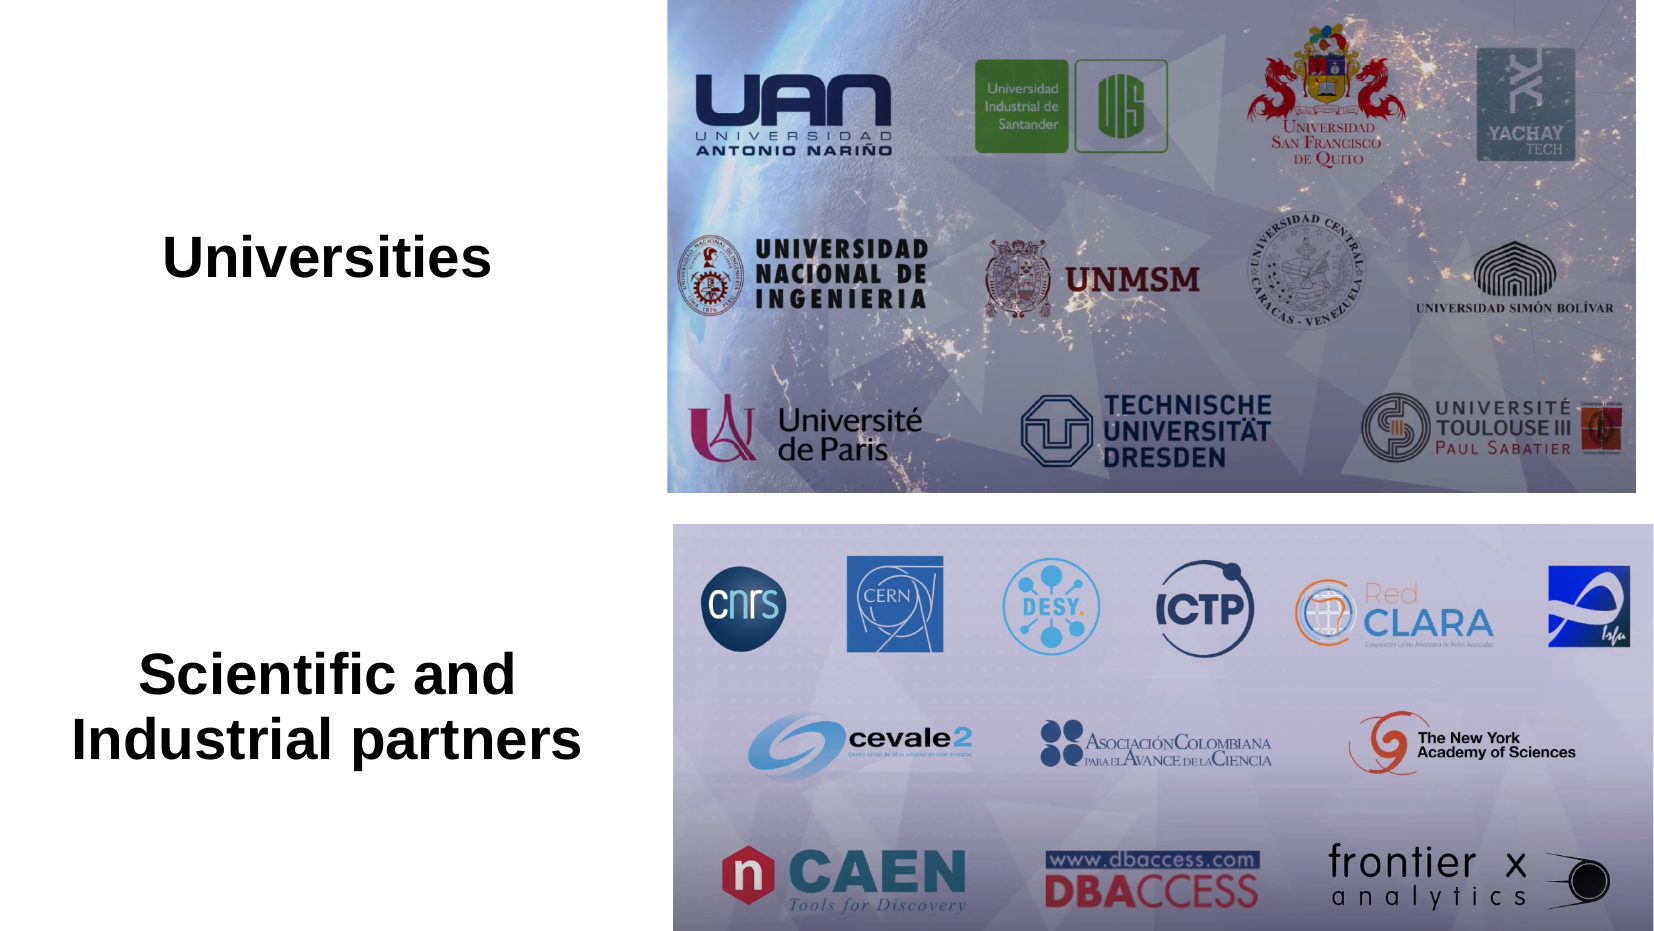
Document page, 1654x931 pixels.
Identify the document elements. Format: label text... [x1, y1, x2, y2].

picture [667, 0, 1636, 493]
picture [673, 524, 1654, 931]
text_box Scientific and Industrial partners [5, 634, 650, 780]
text_box Universities [5, 217, 650, 319]
